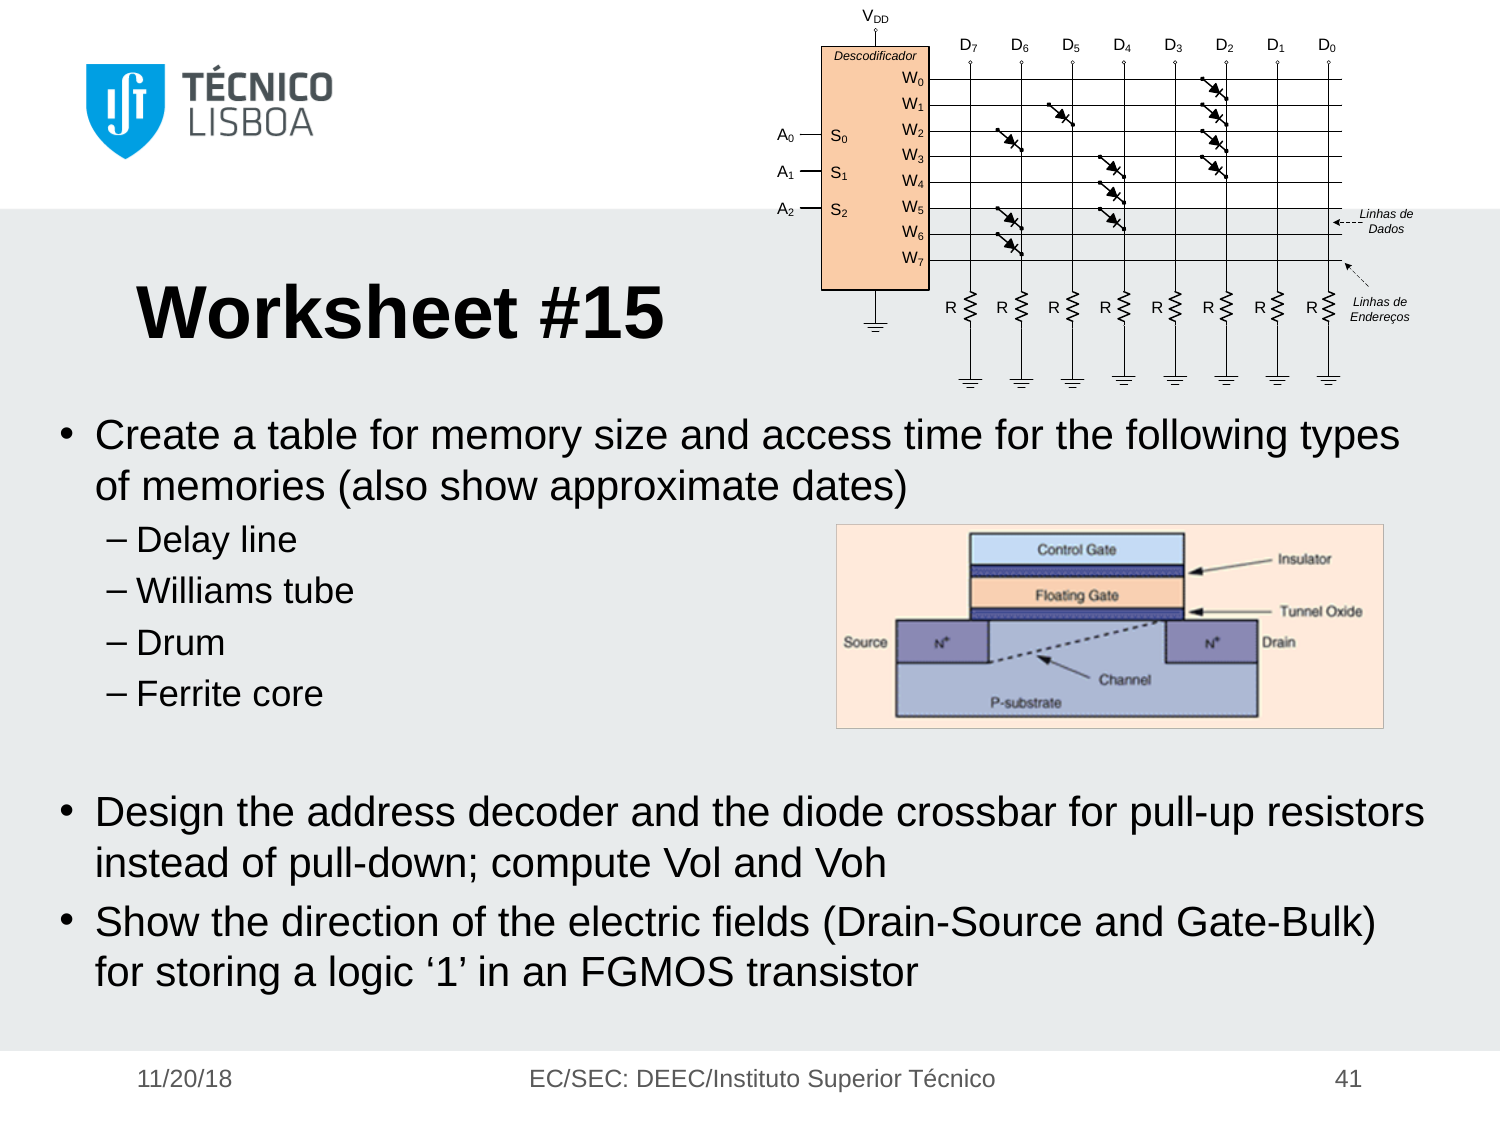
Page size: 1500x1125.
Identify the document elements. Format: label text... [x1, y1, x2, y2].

footer EC/SEC: DEEC/Instituto Superior Técnico [512, 1052, 1021, 1103]
title Worksheet #15 [121, 237, 770, 381]
slide_number <number> [1077, 1052, 1378, 1103]
picture [0, 0, 1500, 1125]
slide_number 11/20/18 [121, 1052, 425, 1103]
list Create a table for memory size and access time for the following types of memories (also show approximate dates) Delay line Williams tube Drum Ferrite core Design the address decoder and the diode crossbar for pull-up resistors instead of pull-down; compute Vol and Voh Show the direction of the electric fields (Drain-Source and Gate-Bulk) for storing a logic ‘1’ in an FGMOS transistor [44, 400, 1443, 1005]
